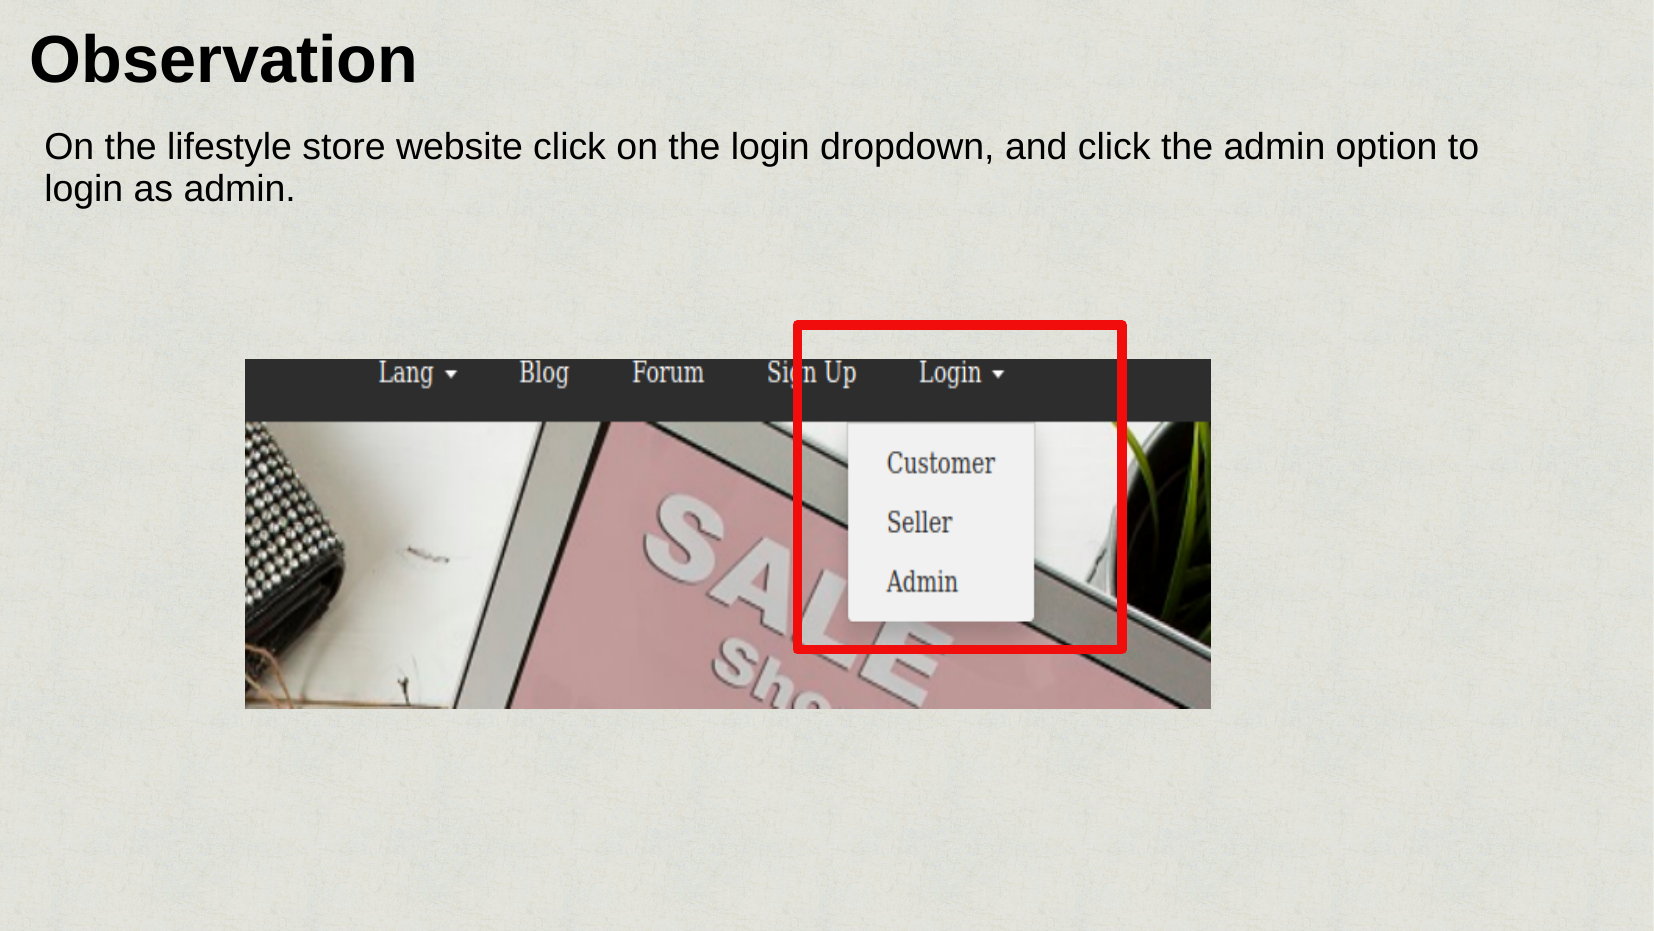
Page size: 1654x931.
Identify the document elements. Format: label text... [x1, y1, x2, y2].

title Observation [29, 0, 1518, 119]
text_box On the lifestyle store website click on the login dropdown, and click the admin option to login as admin. [29, 118, 1506, 217]
picture [0, 0, 1654, 931]
